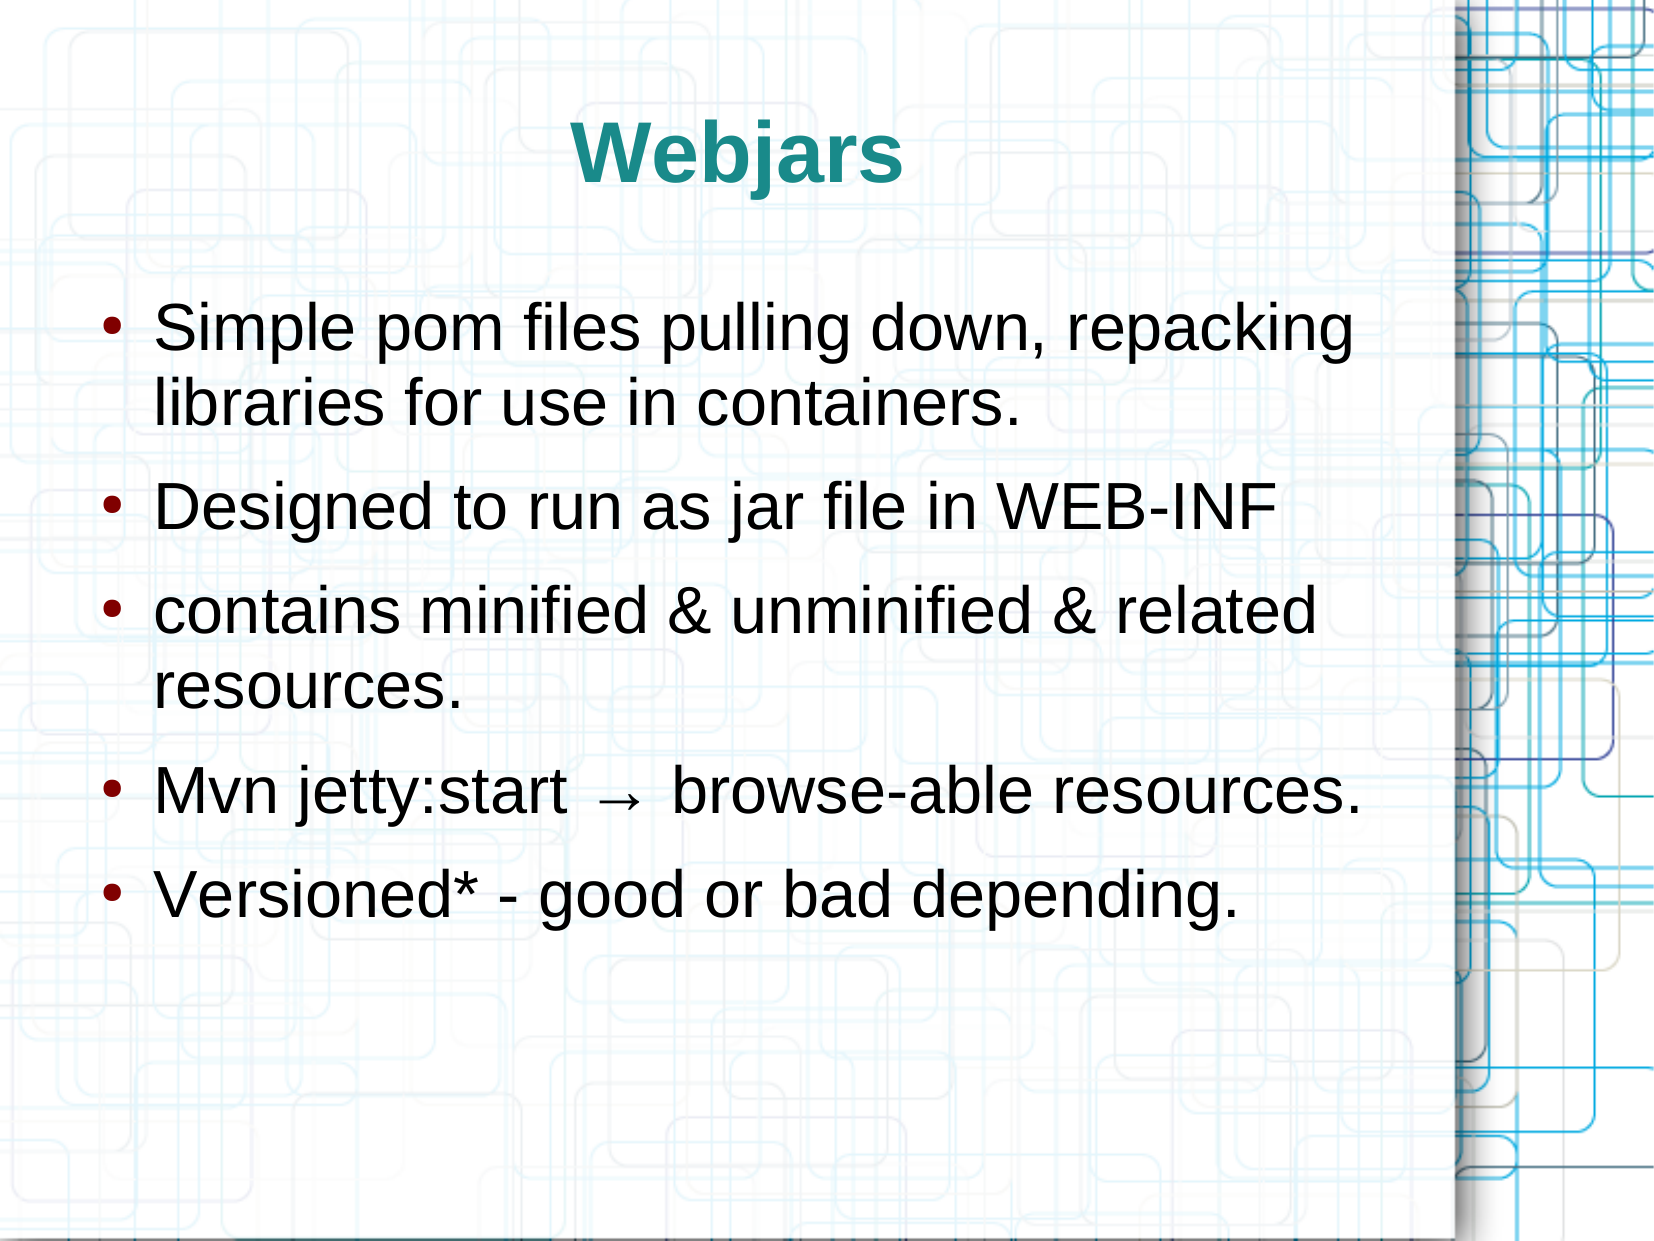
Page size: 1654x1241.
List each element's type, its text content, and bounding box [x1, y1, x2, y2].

picture [0, 0, 1654, 1241]
list Simple pom files pulling down, repacking libraries for use in containers. Designed to run as jar file in WEB-INF contains minified & unminified & related resources. Mvn jetty:start → browse-able resources. Versioned* - good or bad depending. [82, 290, 1418, 1109]
title Webjars [59, 49, 1418, 257]
